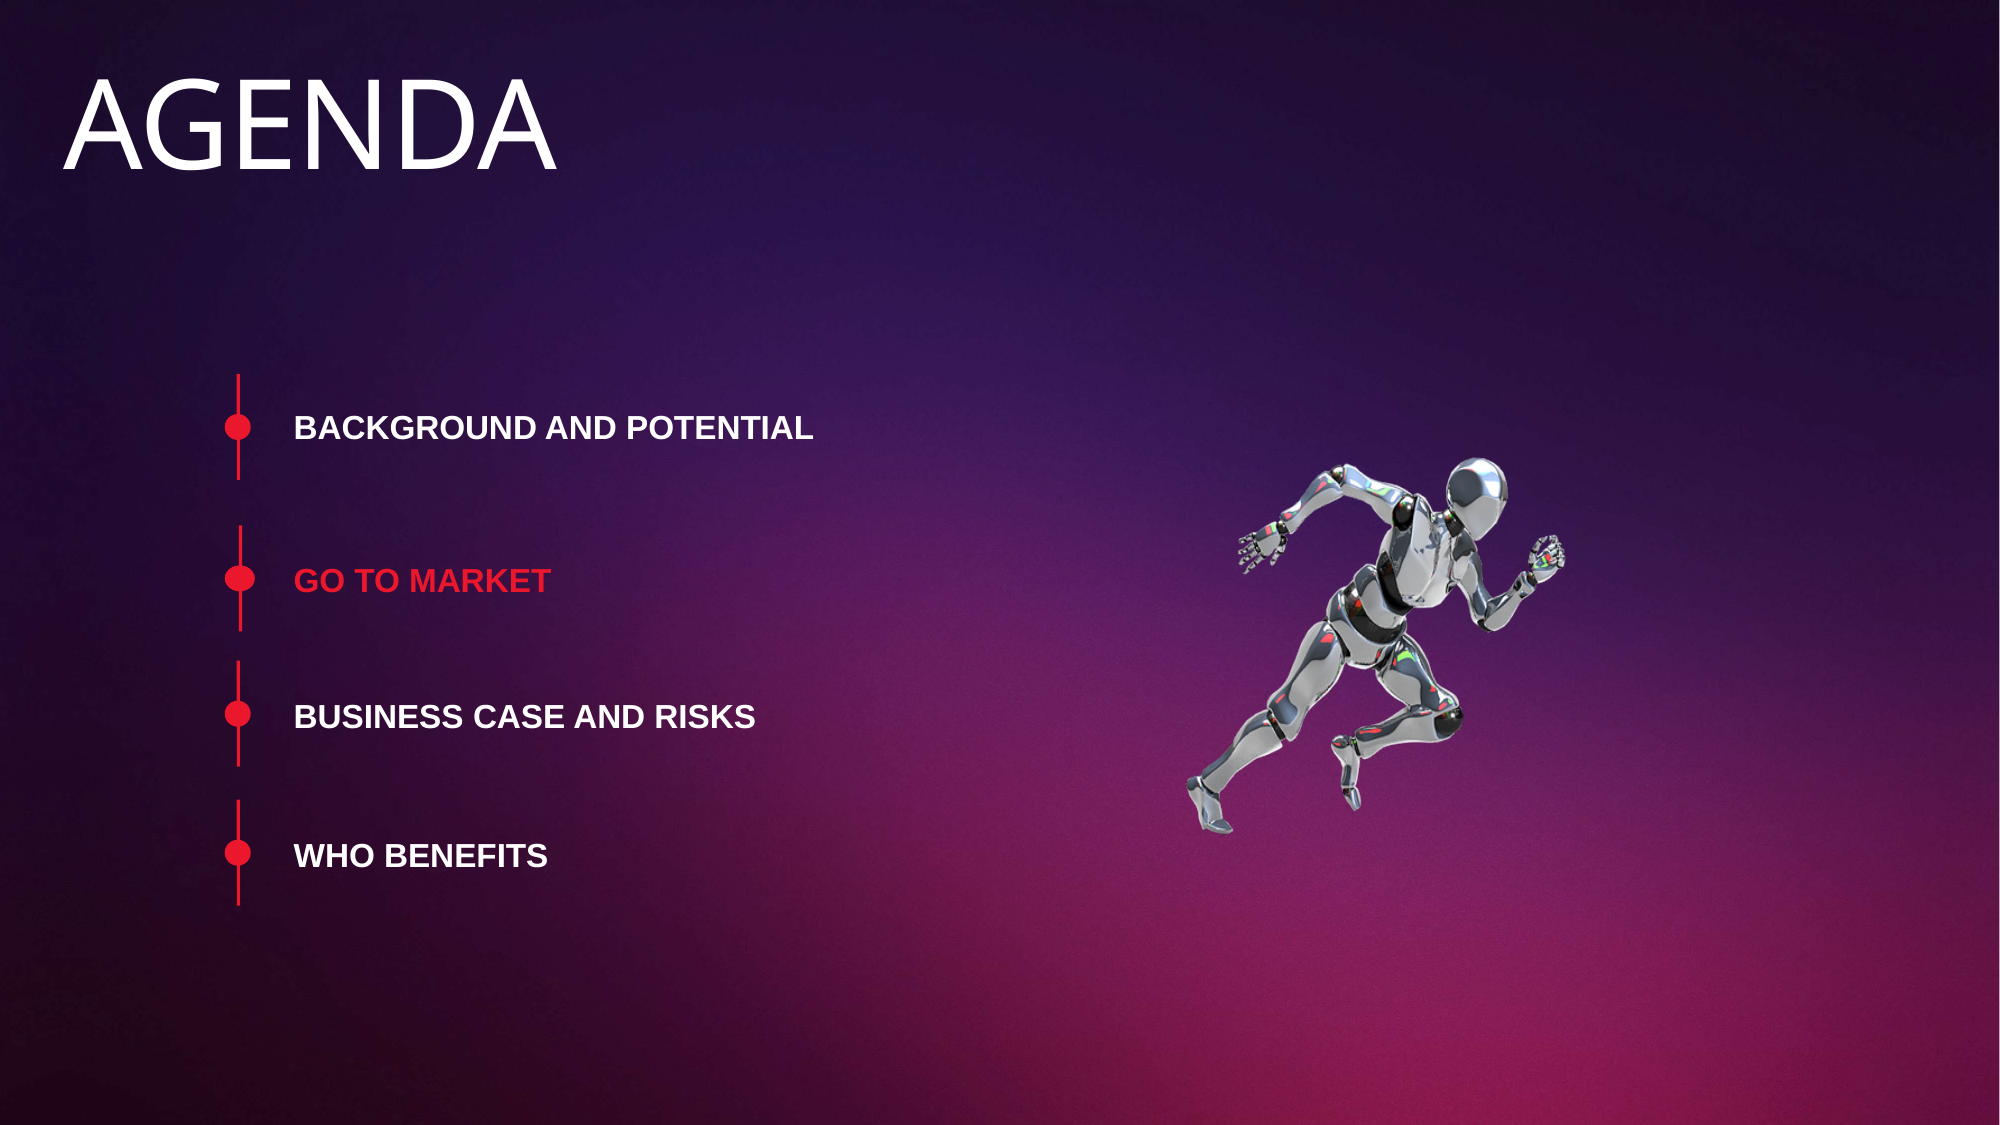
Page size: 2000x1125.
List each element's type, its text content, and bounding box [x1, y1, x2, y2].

text_box BUSINESS CASE AND RISKS [293, 695, 859, 736]
text_box WHO BENEFITS [293, 834, 859, 875]
text_box [225, 840, 250, 865]
text_box [225, 701, 250, 726]
picture [0, 0, 2000, 1125]
title AGENDA [64, 61, 1773, 290]
text_box BACKGROUND AND POTENTIAL [293, 406, 859, 447]
text_box [225, 566, 254, 591]
text_box [225, 415, 250, 439]
text_box GO TO MARKET [293, 559, 859, 640]
